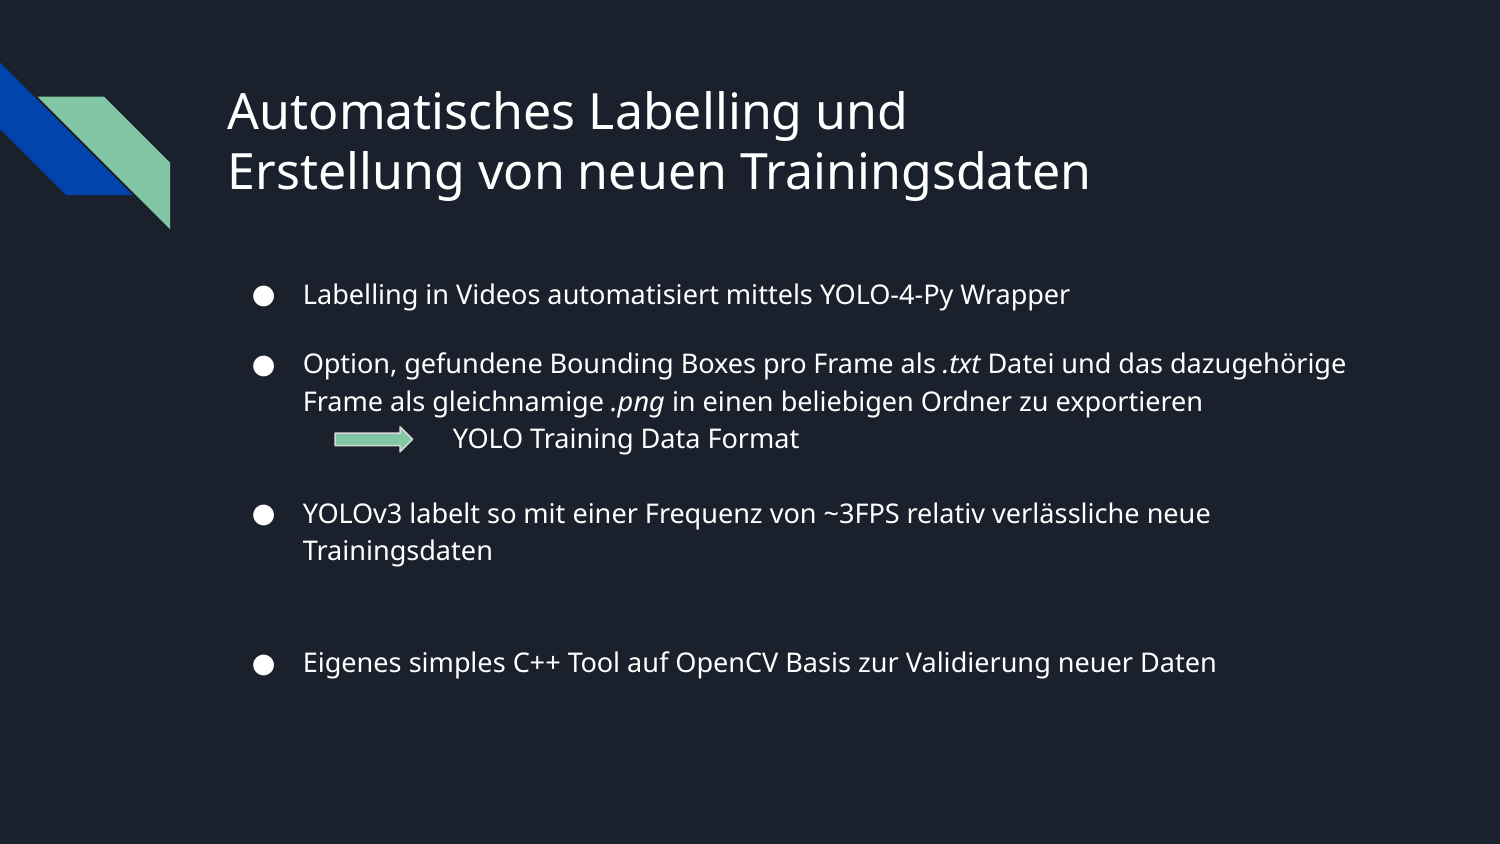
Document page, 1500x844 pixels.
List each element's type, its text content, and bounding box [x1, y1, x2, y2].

list Labelling in Videos automatisiert mittels YOLO-4-Py Wrapper Option, gefundene Bounding Boxes pro Frame als .txt Datei und das dazugehörige Frame als gleichnamige .png in einen beliebigen Ordner zu exportieren YOLO Training Data Format YOLOv3 labelt so mit einer Frequenz von ~3FPS relativ verlässliche neue Trainingsdaten Eigenes simples C++ Tool auf OpenCV Basis zur Validierung neuer Daten [212, 257, 1368, 735]
title Automatisches Labelling und Erstellung von neuen Trainingsdaten [212, 64, 1368, 215]
